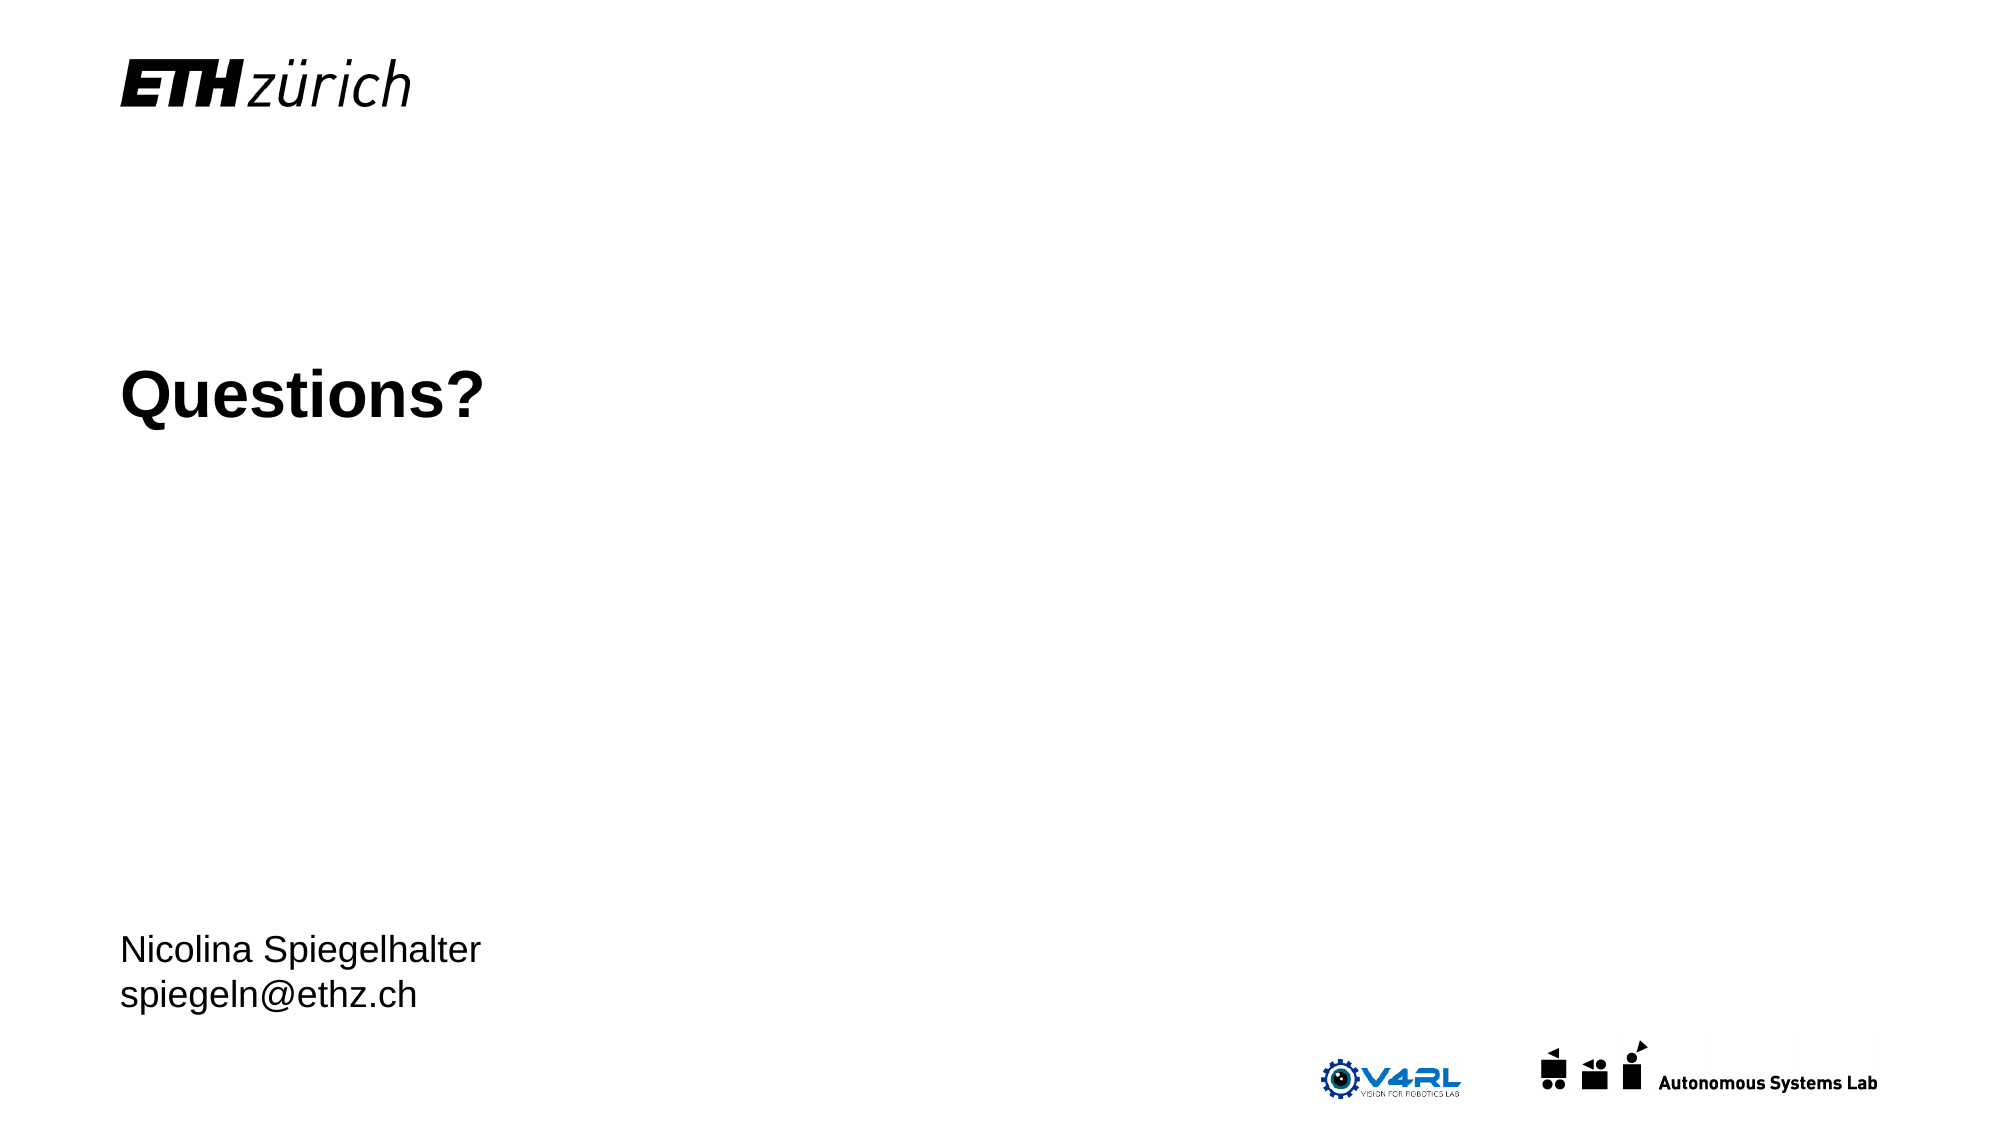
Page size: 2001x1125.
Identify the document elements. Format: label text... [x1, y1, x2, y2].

picture [1321, 1059, 1465, 1099]
list Questions? Nicolina Spiegelhalter spiegeln@ethz.ch [120, 350, 1880, 1000]
picture [120, 59, 410, 107]
